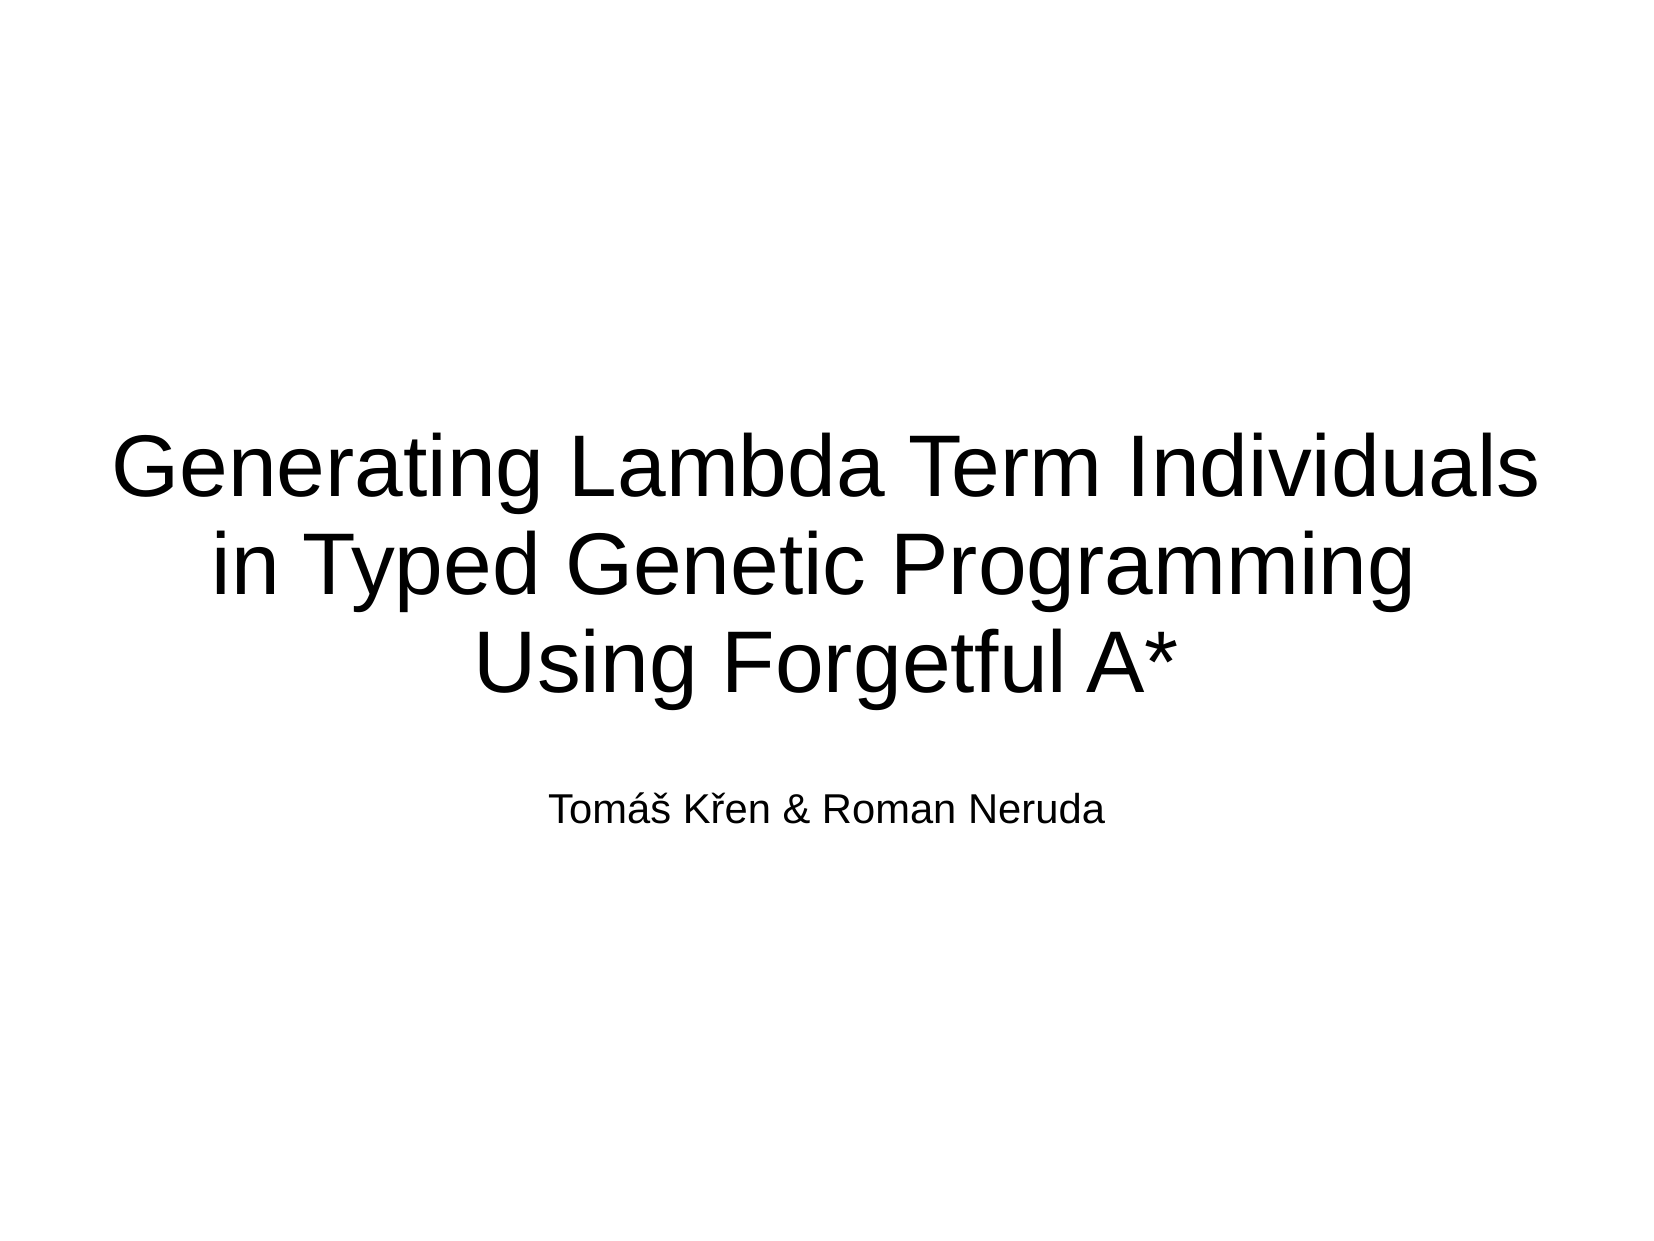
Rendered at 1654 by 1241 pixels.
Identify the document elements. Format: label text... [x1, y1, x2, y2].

subtitle Generating Lambda Term Individuals in Typed Genetic Programming Using Forgetful A* Tomáš Křen & Roman Neruda [82, 49, 1571, 1201]
